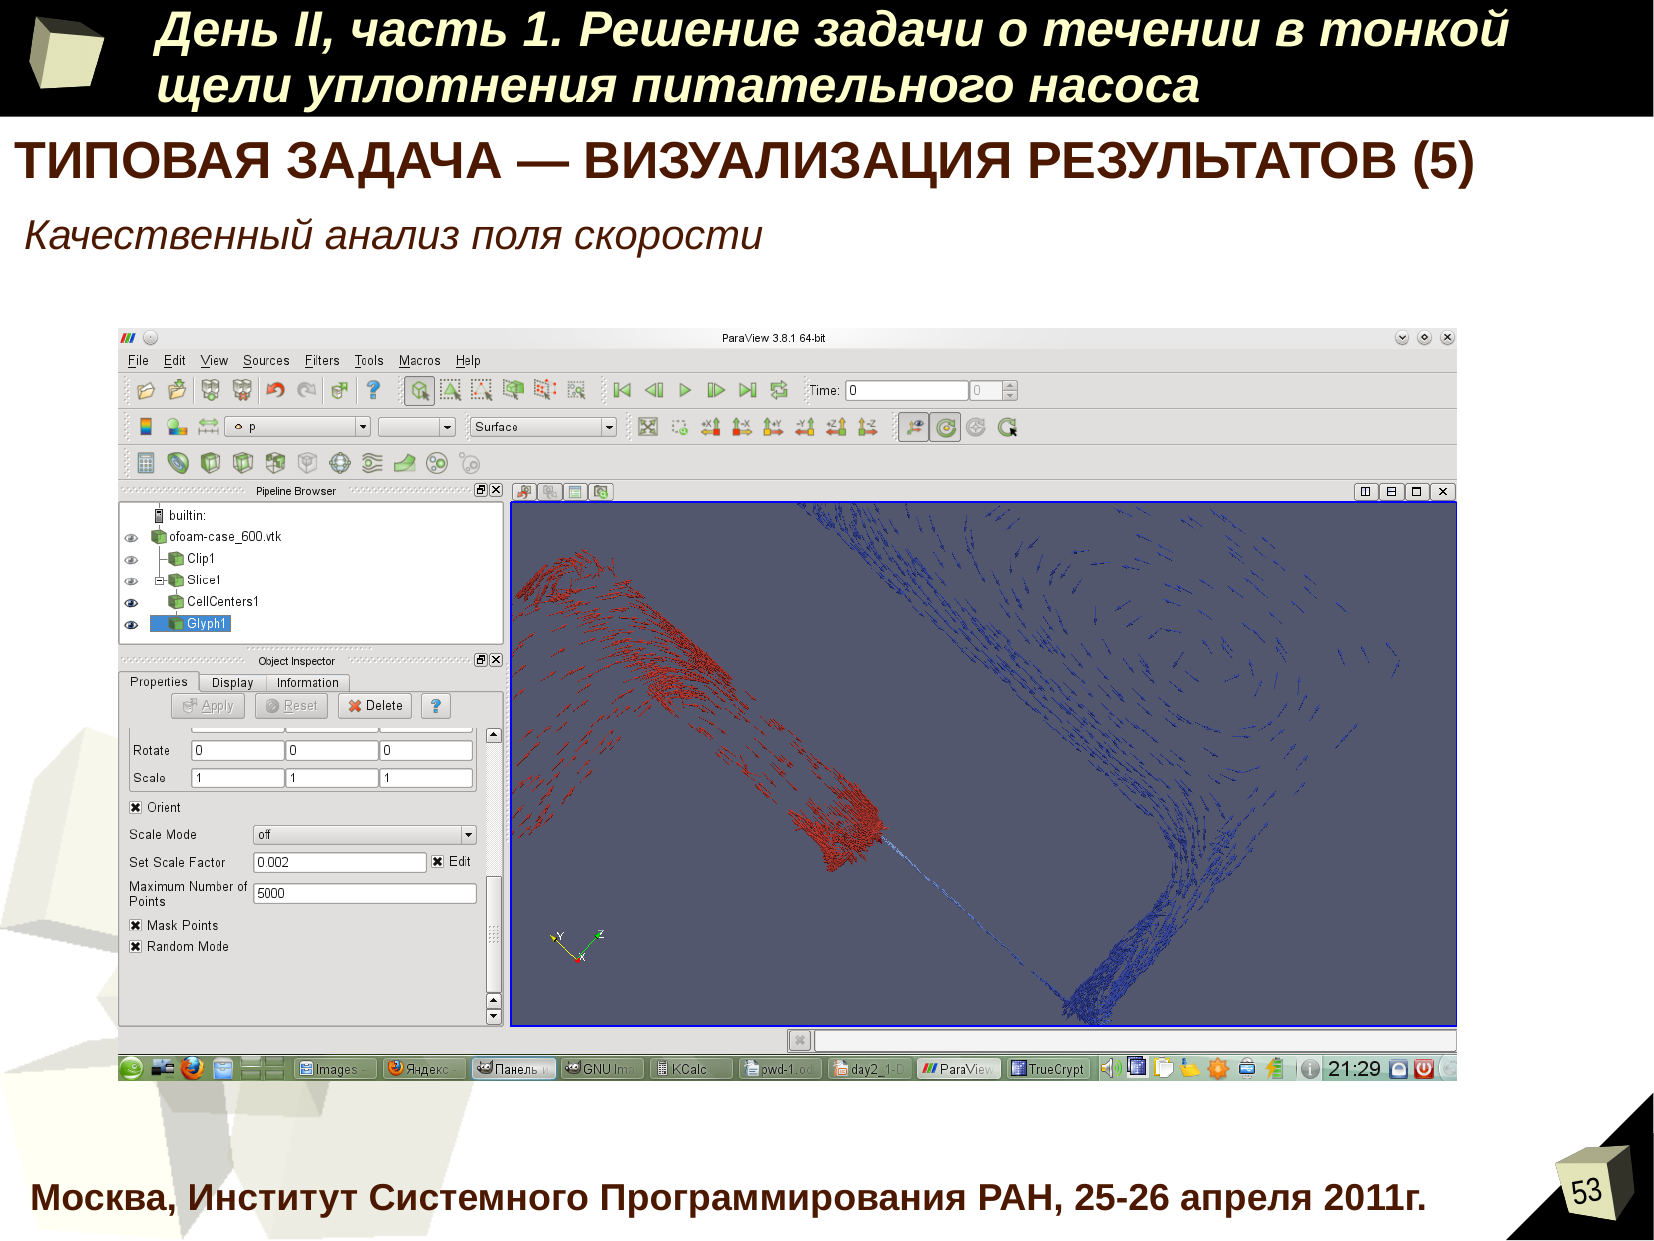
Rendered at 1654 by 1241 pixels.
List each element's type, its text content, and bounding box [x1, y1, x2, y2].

picture [0, 328, 1457, 1241]
text_box Качественный анализ поля скорости [9, 204, 1654, 267]
text_box ТИПОВАЯ ЗАДАЧА — ВИЗУАЛИЗАЦИЯ РЕЗУЛЬТАТОВ (5) [0, 124, 1654, 214]
picture [464, 1193, 472, 1198]
